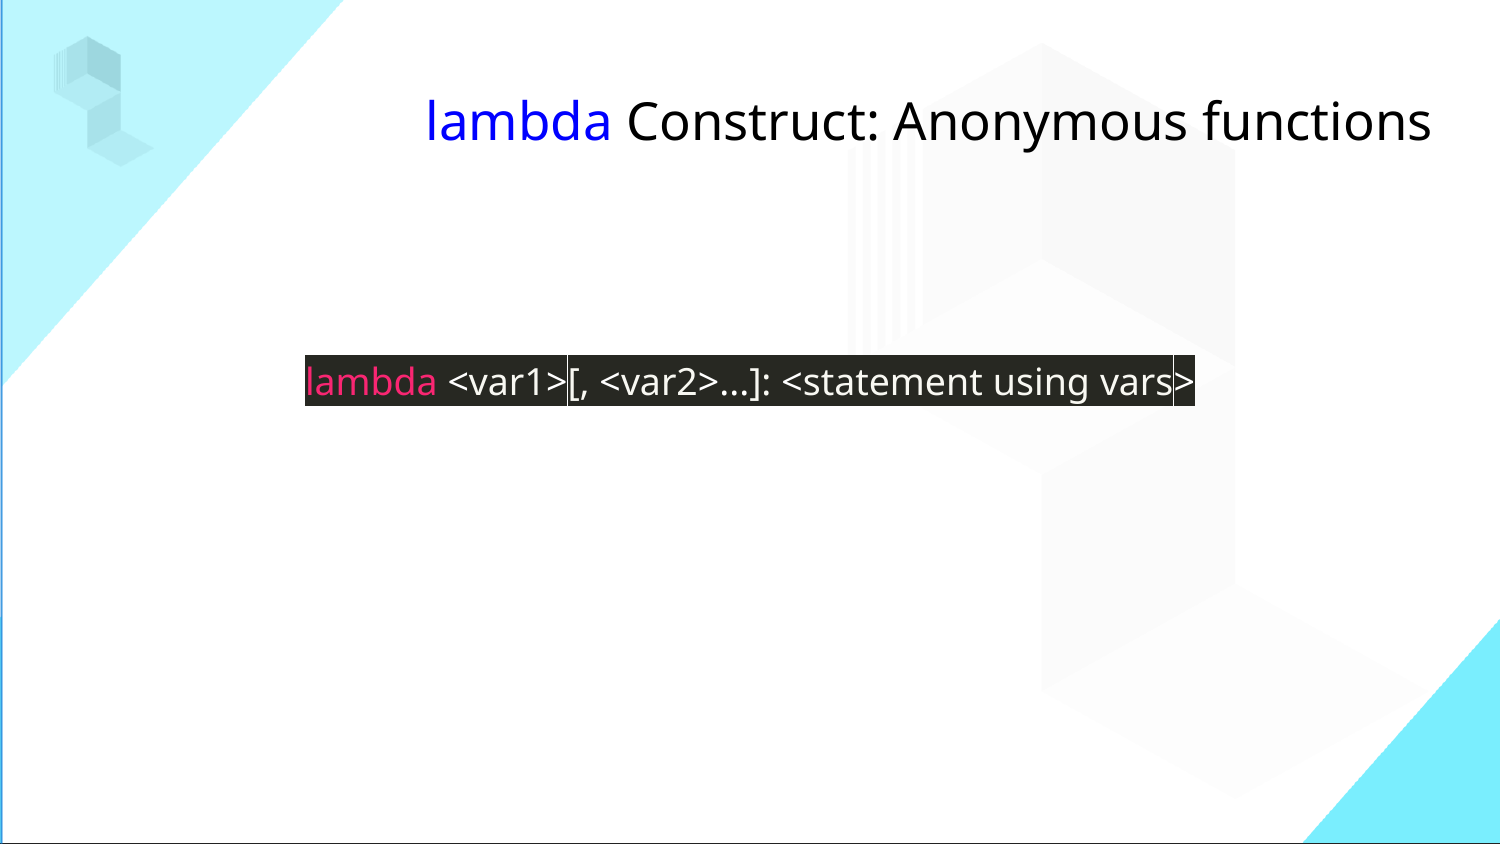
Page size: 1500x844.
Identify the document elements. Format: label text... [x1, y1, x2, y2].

list lambda <var1>[, <var2>...]: <statement using vars> [51, 189, 1449, 750]
title lambda Construct: Anonymous functions [51, 72, 1449, 167]
picture [0, 0, 1500, 844]
